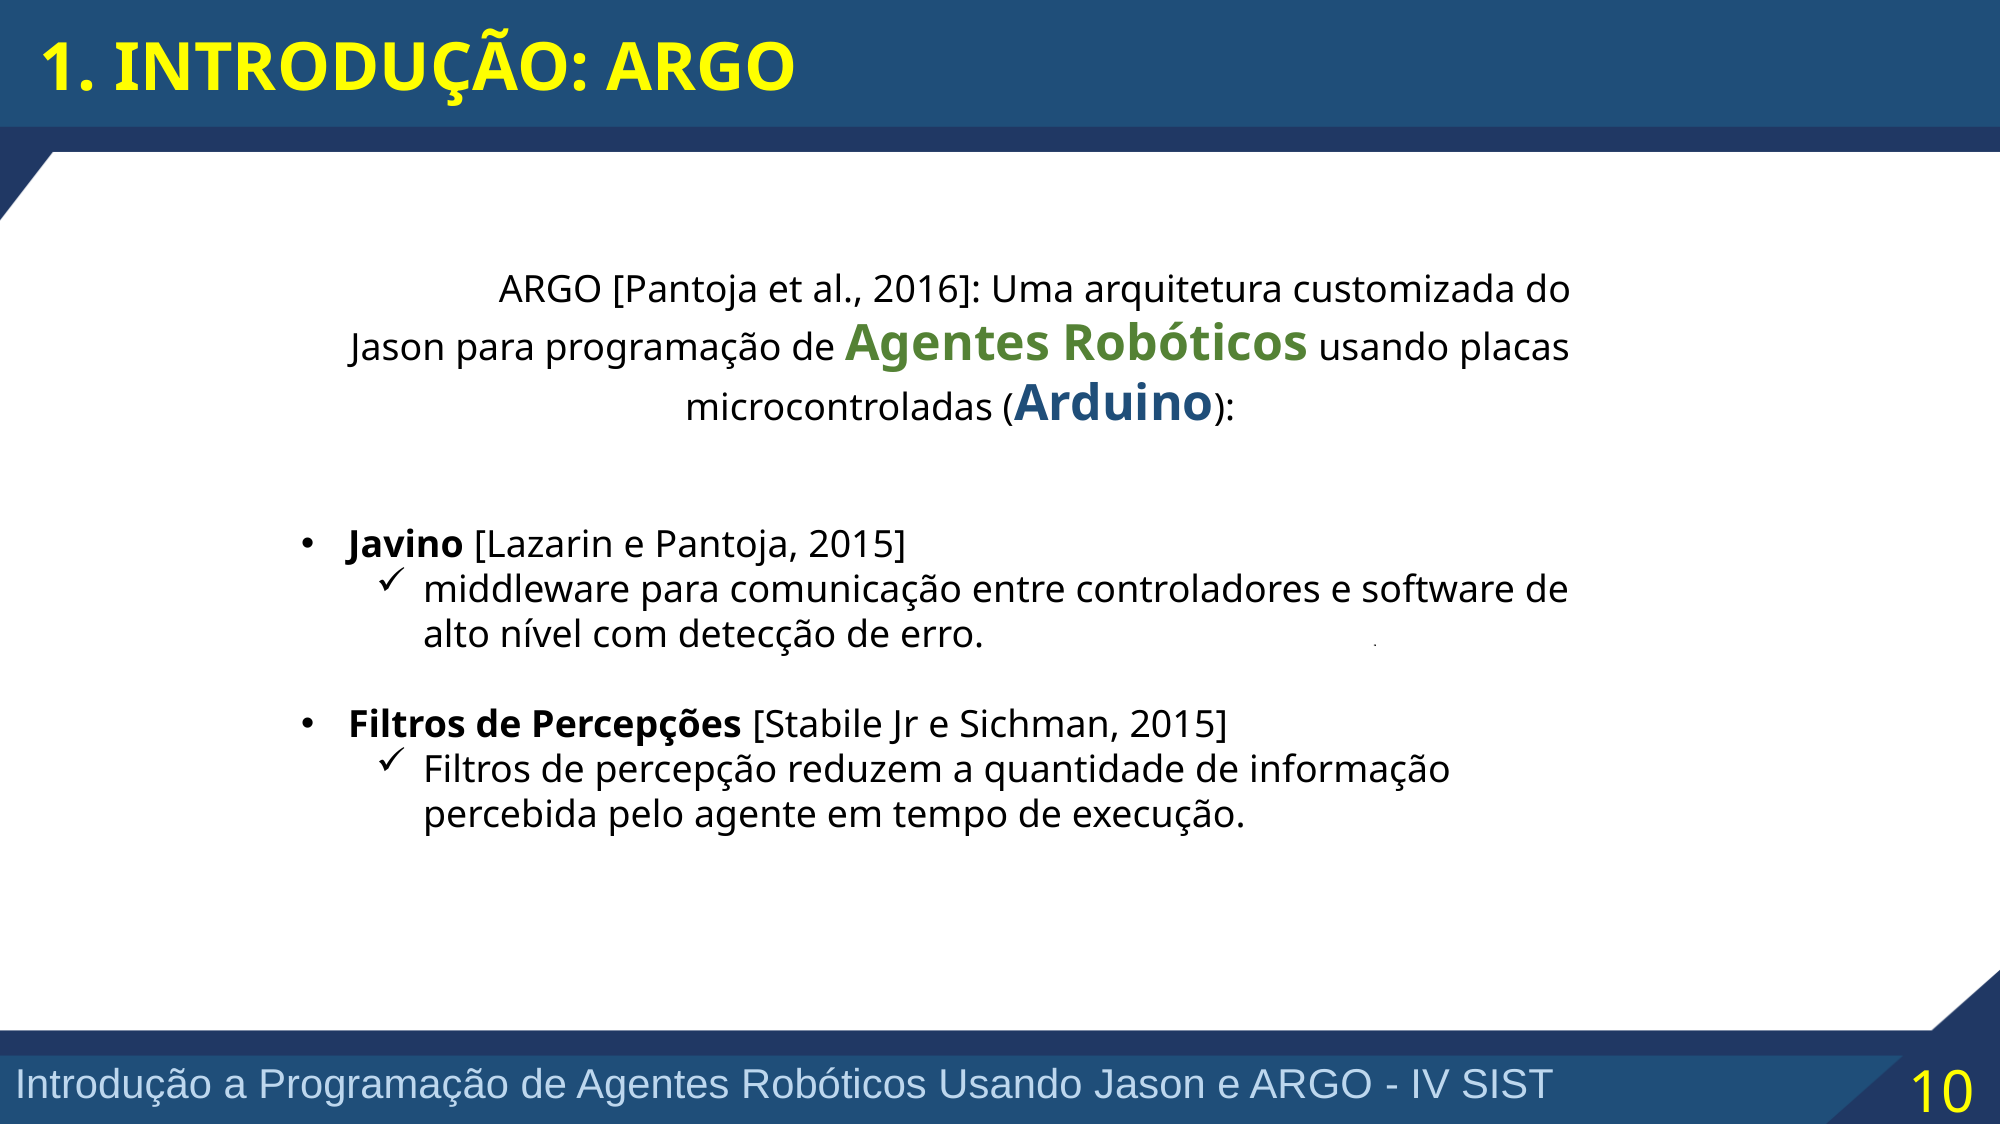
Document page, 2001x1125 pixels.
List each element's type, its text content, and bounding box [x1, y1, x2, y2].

picture [0, 0, 2000, 1124]
text_box 1. INTRODUÇÃO: ARGO [24, 16, 2000, 112]
text_box ARGO [Pantoja et al., 2016]: Uma arquitetura customizada do Jason para programação de Agentes Robóticos usando placas microcontroladas (Arduino): Javino [Lazarin e Pantoja, 2015] middleware para comunicação entre controladores e software de alto nível com detecção de erro. Filtros de Percepções [Stabile Jr e Sichman, 2015] Filtros de percepção reduzem a quantidade de informação percebida pelo agente em tempo de execução. [286, 257, 1634, 888]
